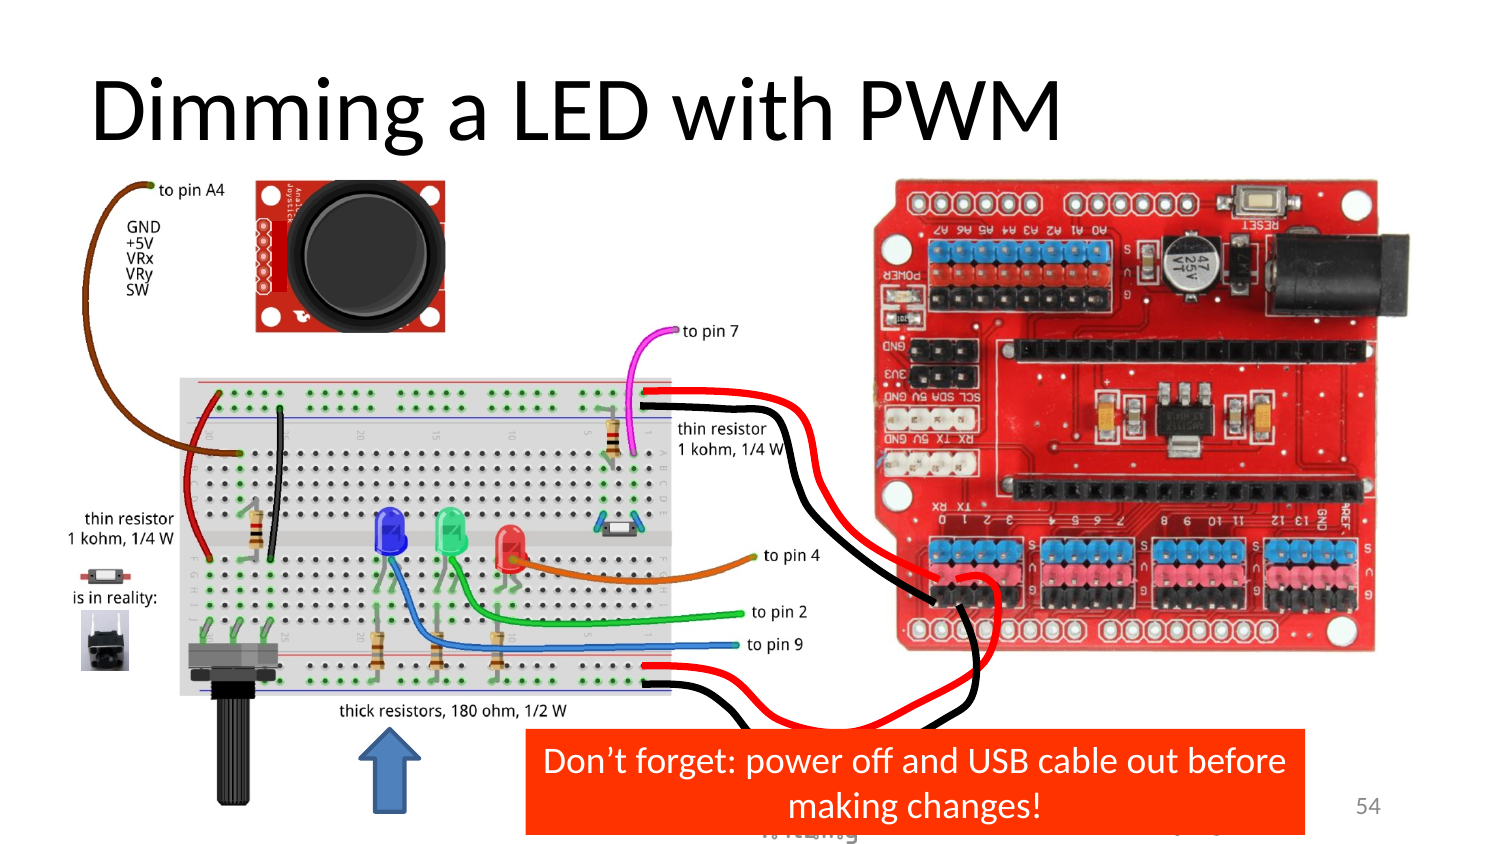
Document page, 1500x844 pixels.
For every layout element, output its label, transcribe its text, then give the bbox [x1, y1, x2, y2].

text_box 54 [1340, 782, 1426, 827]
title Dimming a LED with PWM [75, 33, 1426, 175]
text_box [360, 728, 420, 812]
text_box Don’t forget: power off and USB cable out before making changes! [525, 728, 1306, 835]
picture [868, 173, 1418, 657]
picture [0, 173, 857, 844]
text_box [272, 221, 287, 292]
